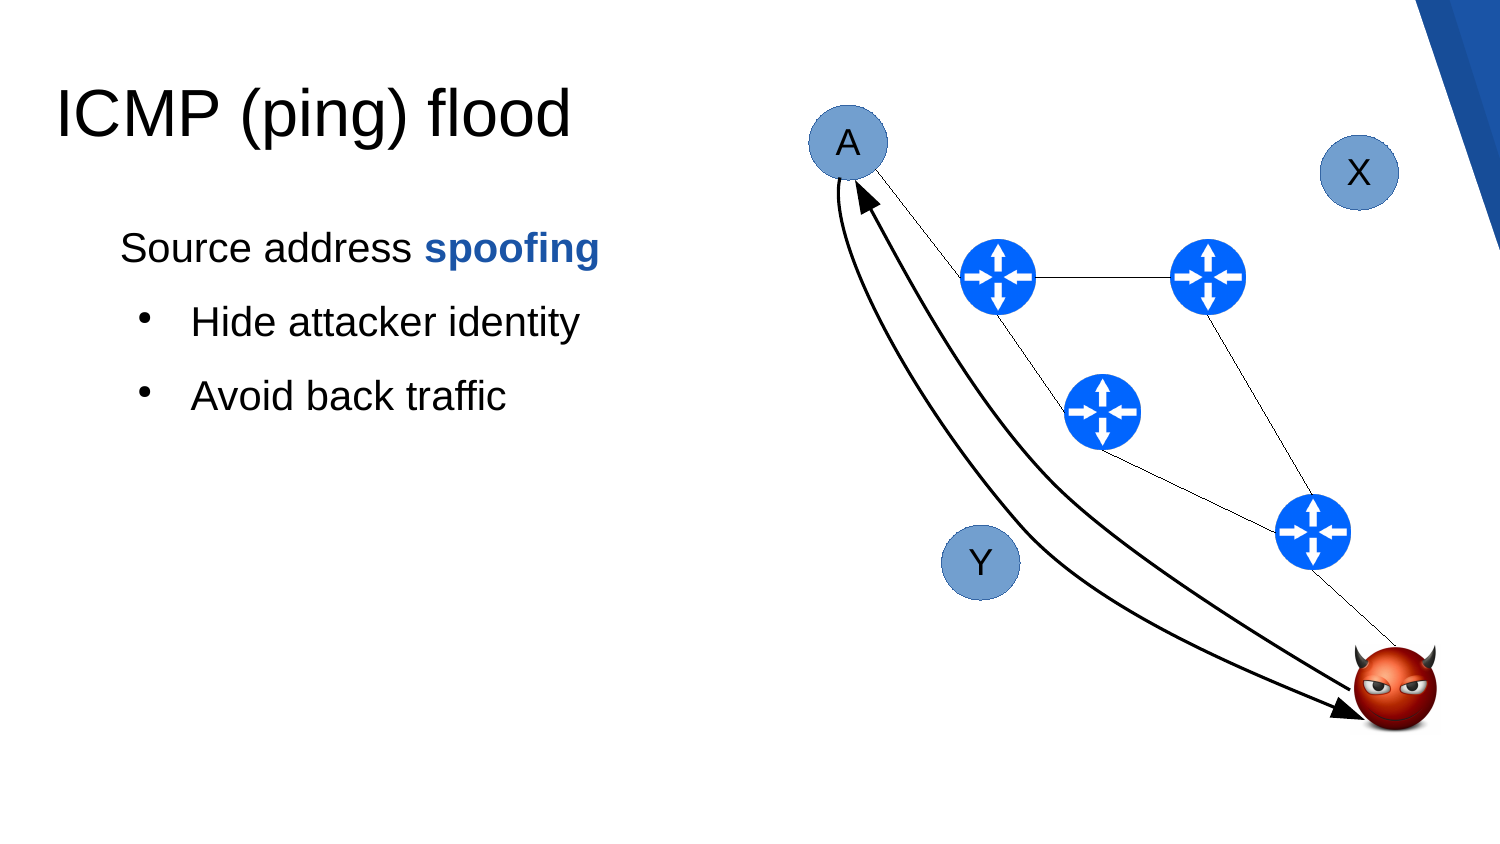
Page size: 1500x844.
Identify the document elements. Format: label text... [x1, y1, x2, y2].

picture [960, 239, 1036, 316]
picture [1350, 644, 1441, 736]
picture [1064, 374, 1141, 451]
picture [1275, 494, 1351, 571]
list Source address spoofing Hide attacker identity Avoid back traffic [104, 205, 809, 601]
text_box A [808, 105, 888, 181]
title ICMP (ping) flood [40, 97, 829, 166]
text_box X [1320, 135, 1399, 211]
text_box Y [941, 525, 1021, 601]
picture [1170, 239, 1246, 316]
